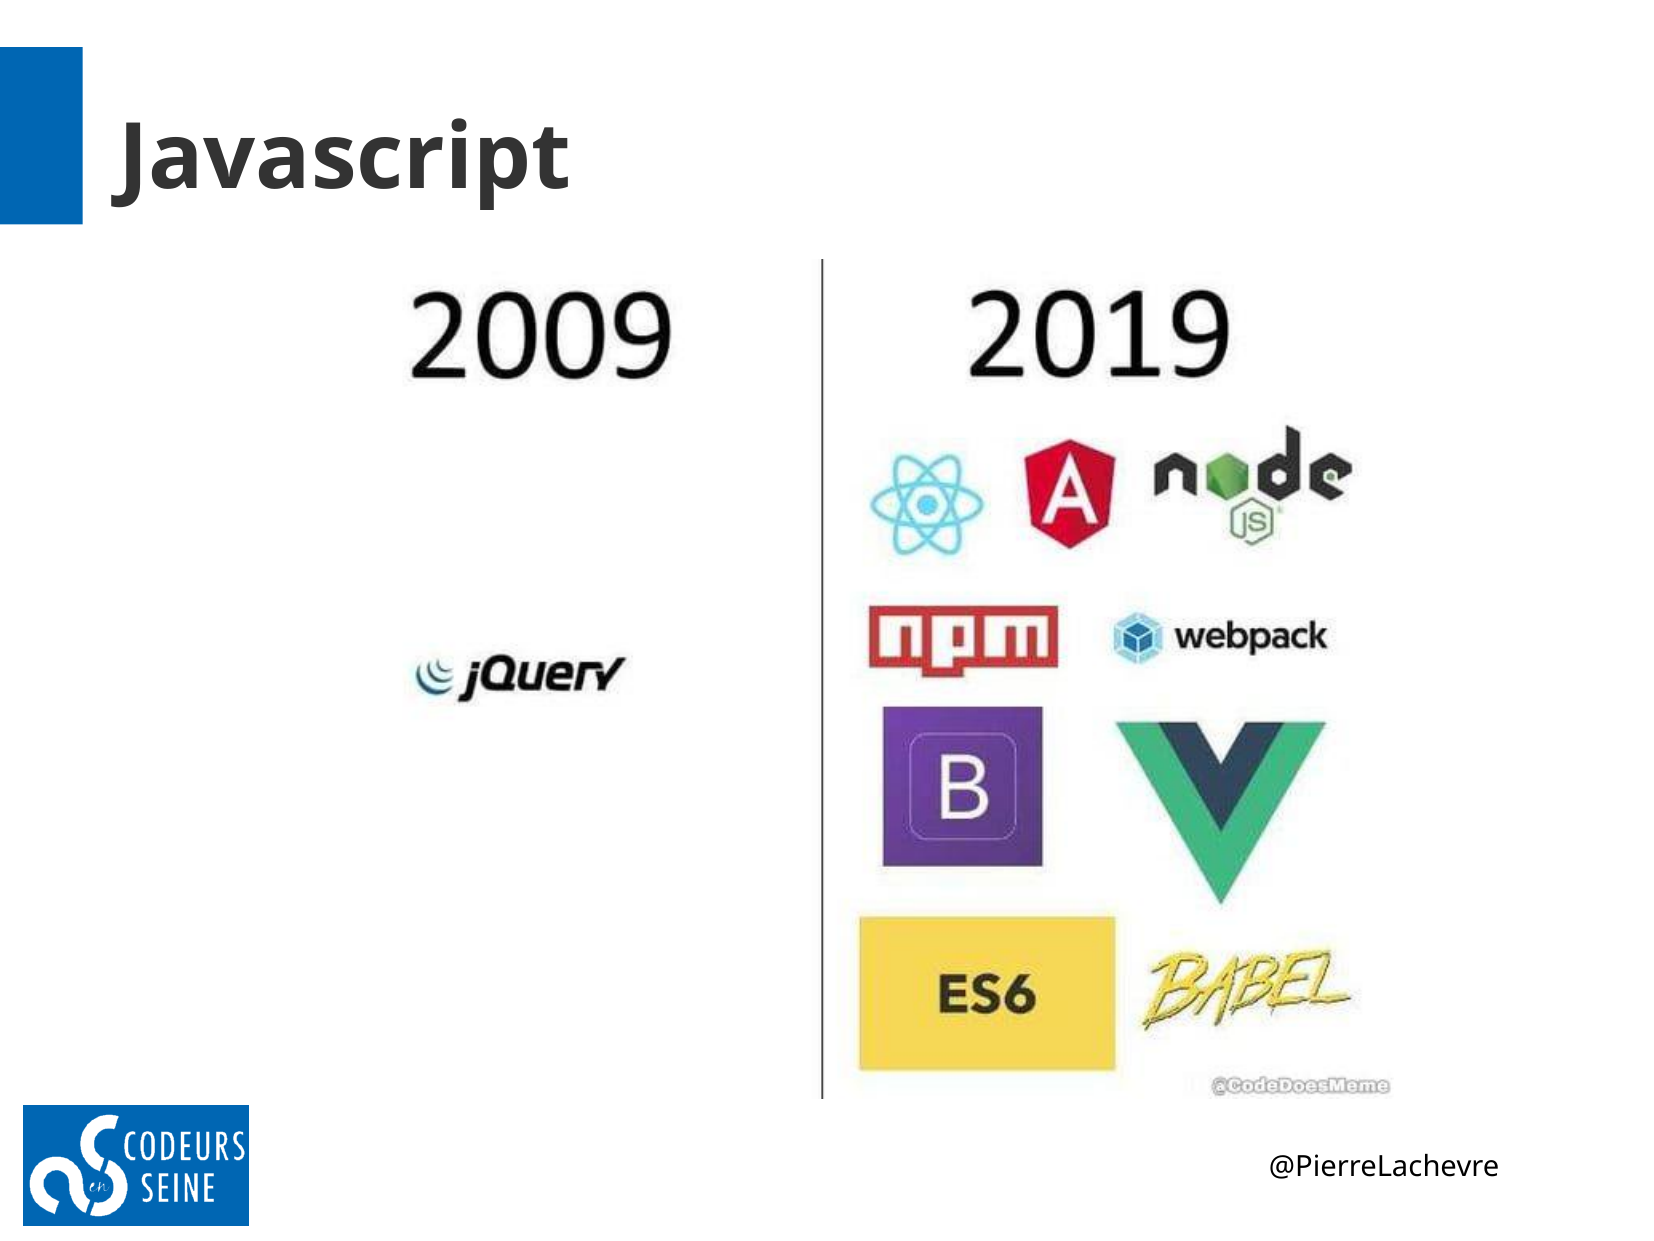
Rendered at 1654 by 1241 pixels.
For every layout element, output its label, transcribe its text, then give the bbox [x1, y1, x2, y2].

title Javascript [118, 49, 1571, 257]
picture [23, 1105, 249, 1226]
picture [275, 259, 1394, 1099]
